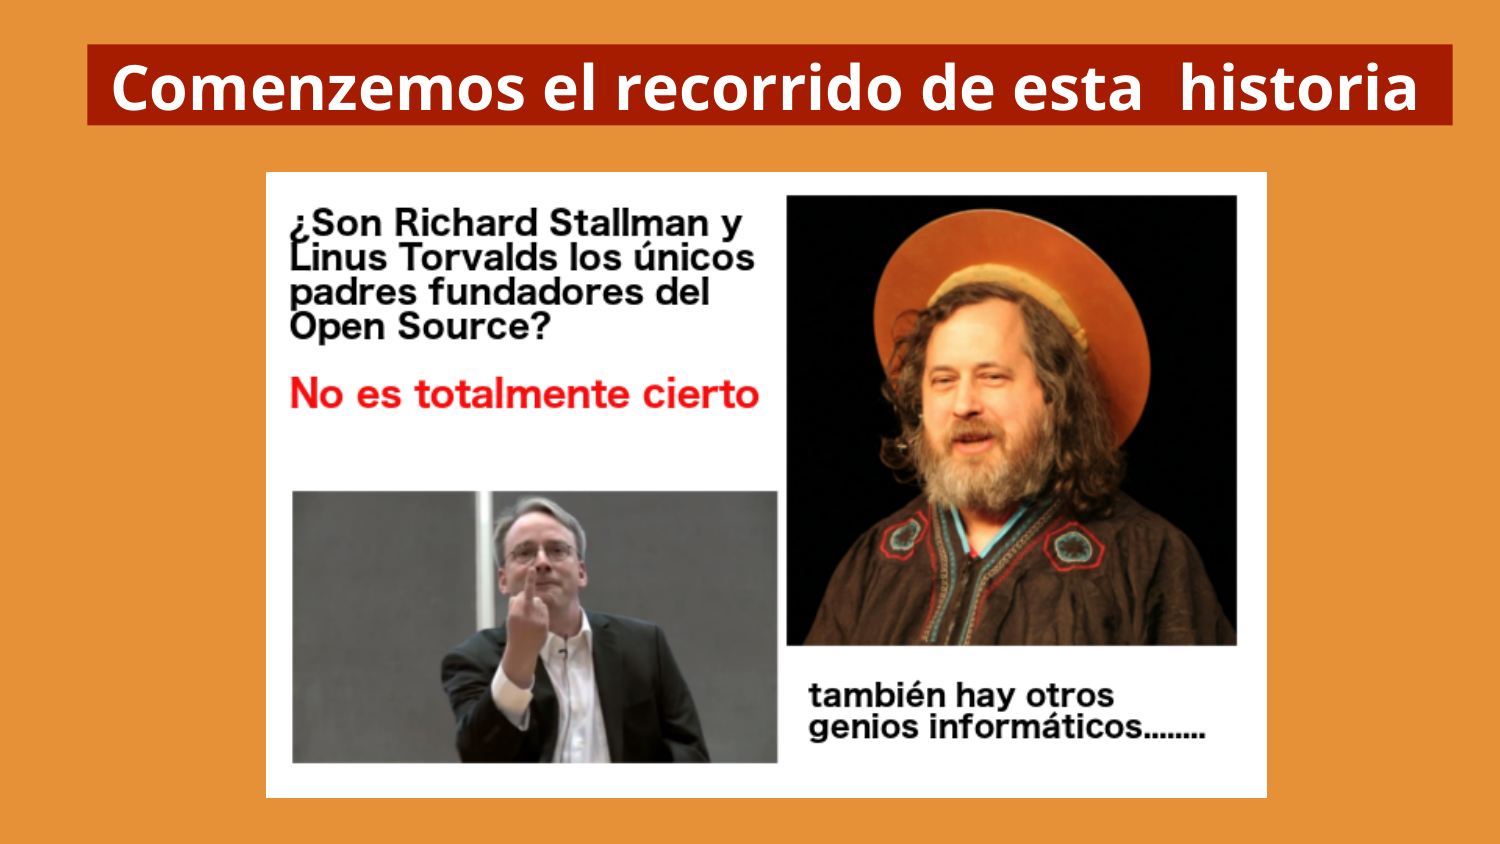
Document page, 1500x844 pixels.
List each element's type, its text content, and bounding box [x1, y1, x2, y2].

picture [266, 172, 1267, 798]
text_box Comenzemos el recorrido de esta historia [87, 44, 1453, 126]
